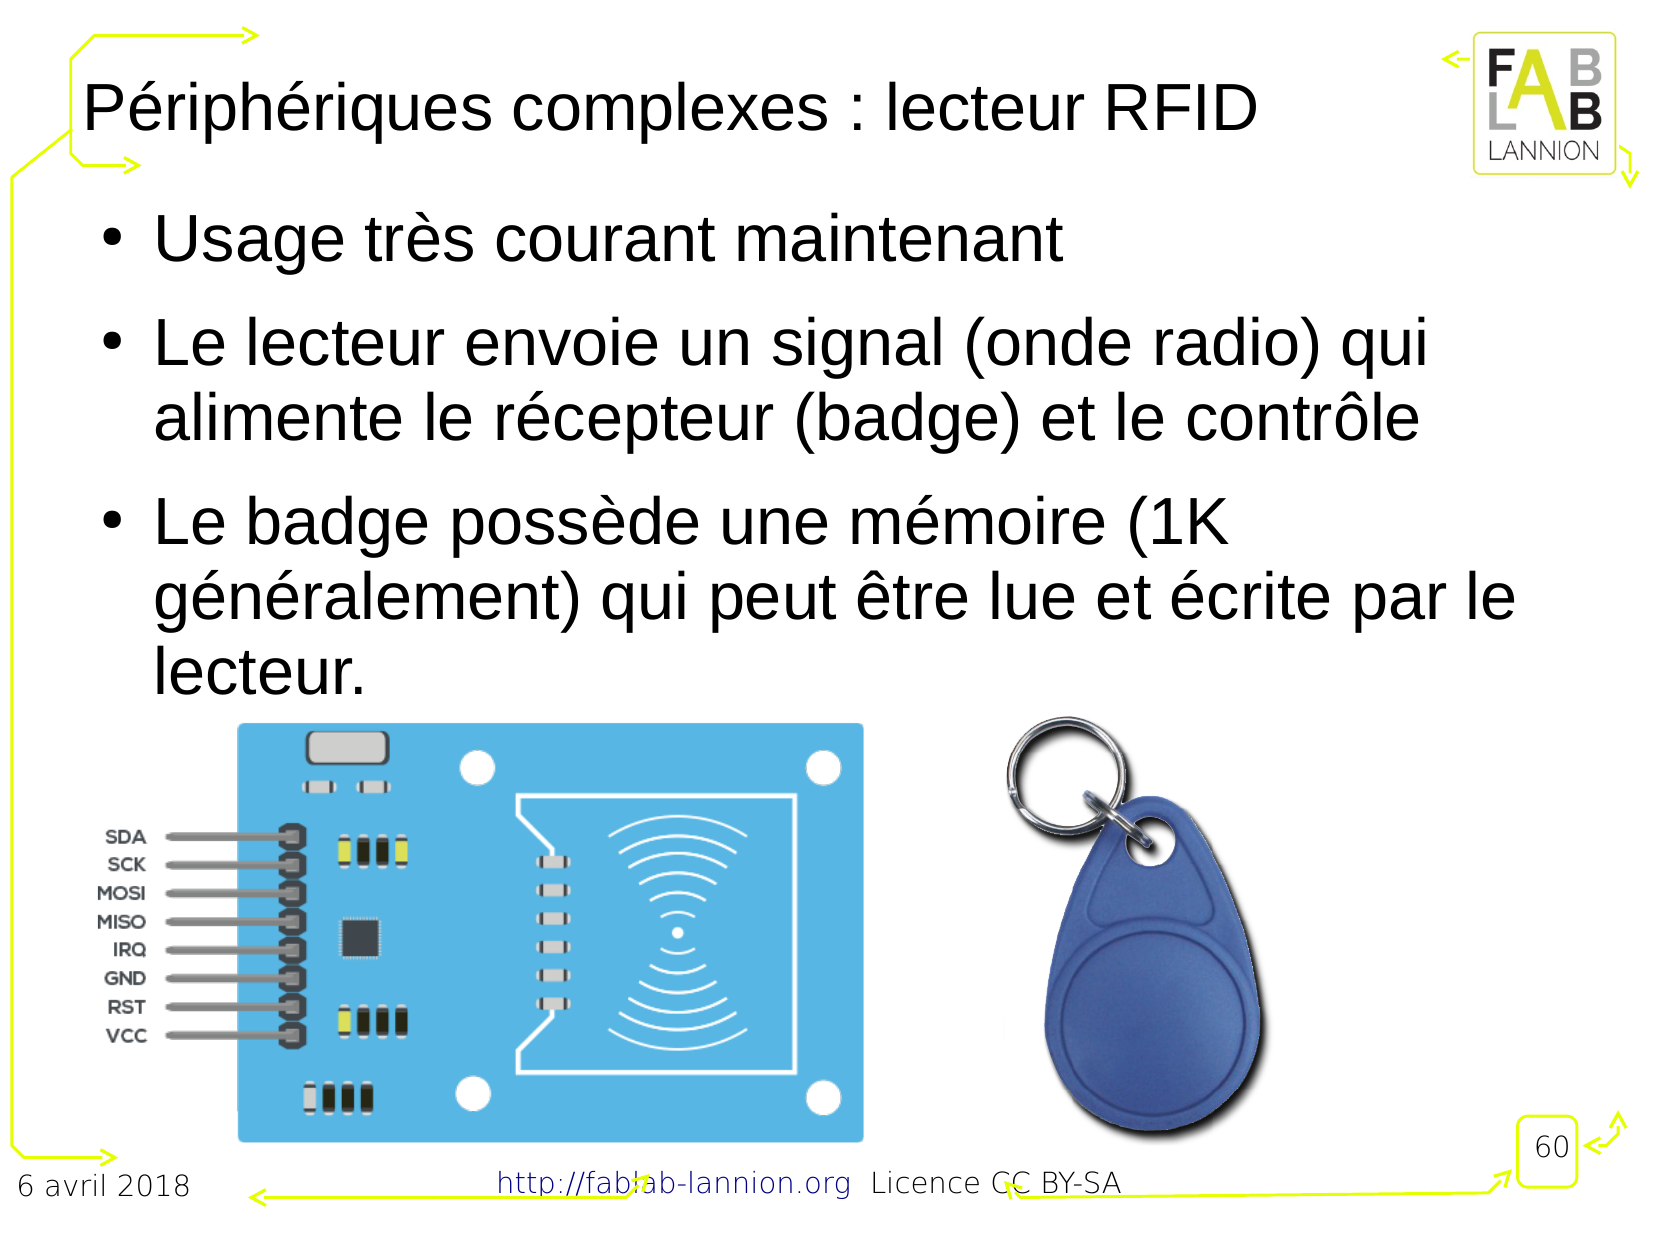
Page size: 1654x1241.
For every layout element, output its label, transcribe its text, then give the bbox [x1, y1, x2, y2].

picture [1003, 1010, 1282, 1146]
title Périphériques complexes : lecteur RFID [82, 49, 1441, 166]
list Usage très courant maintenant Le lecteur envoie un signal (onde radio) qui alimente le récepteur (badge) et le contrôle Le badge possède une mémoire (1K généralement) qui peut être lue et écrite par le lecteur. [82, 200, 1571, 1010]
picture [1470, 29, 1619, 178]
picture [87, 1010, 875, 1158]
